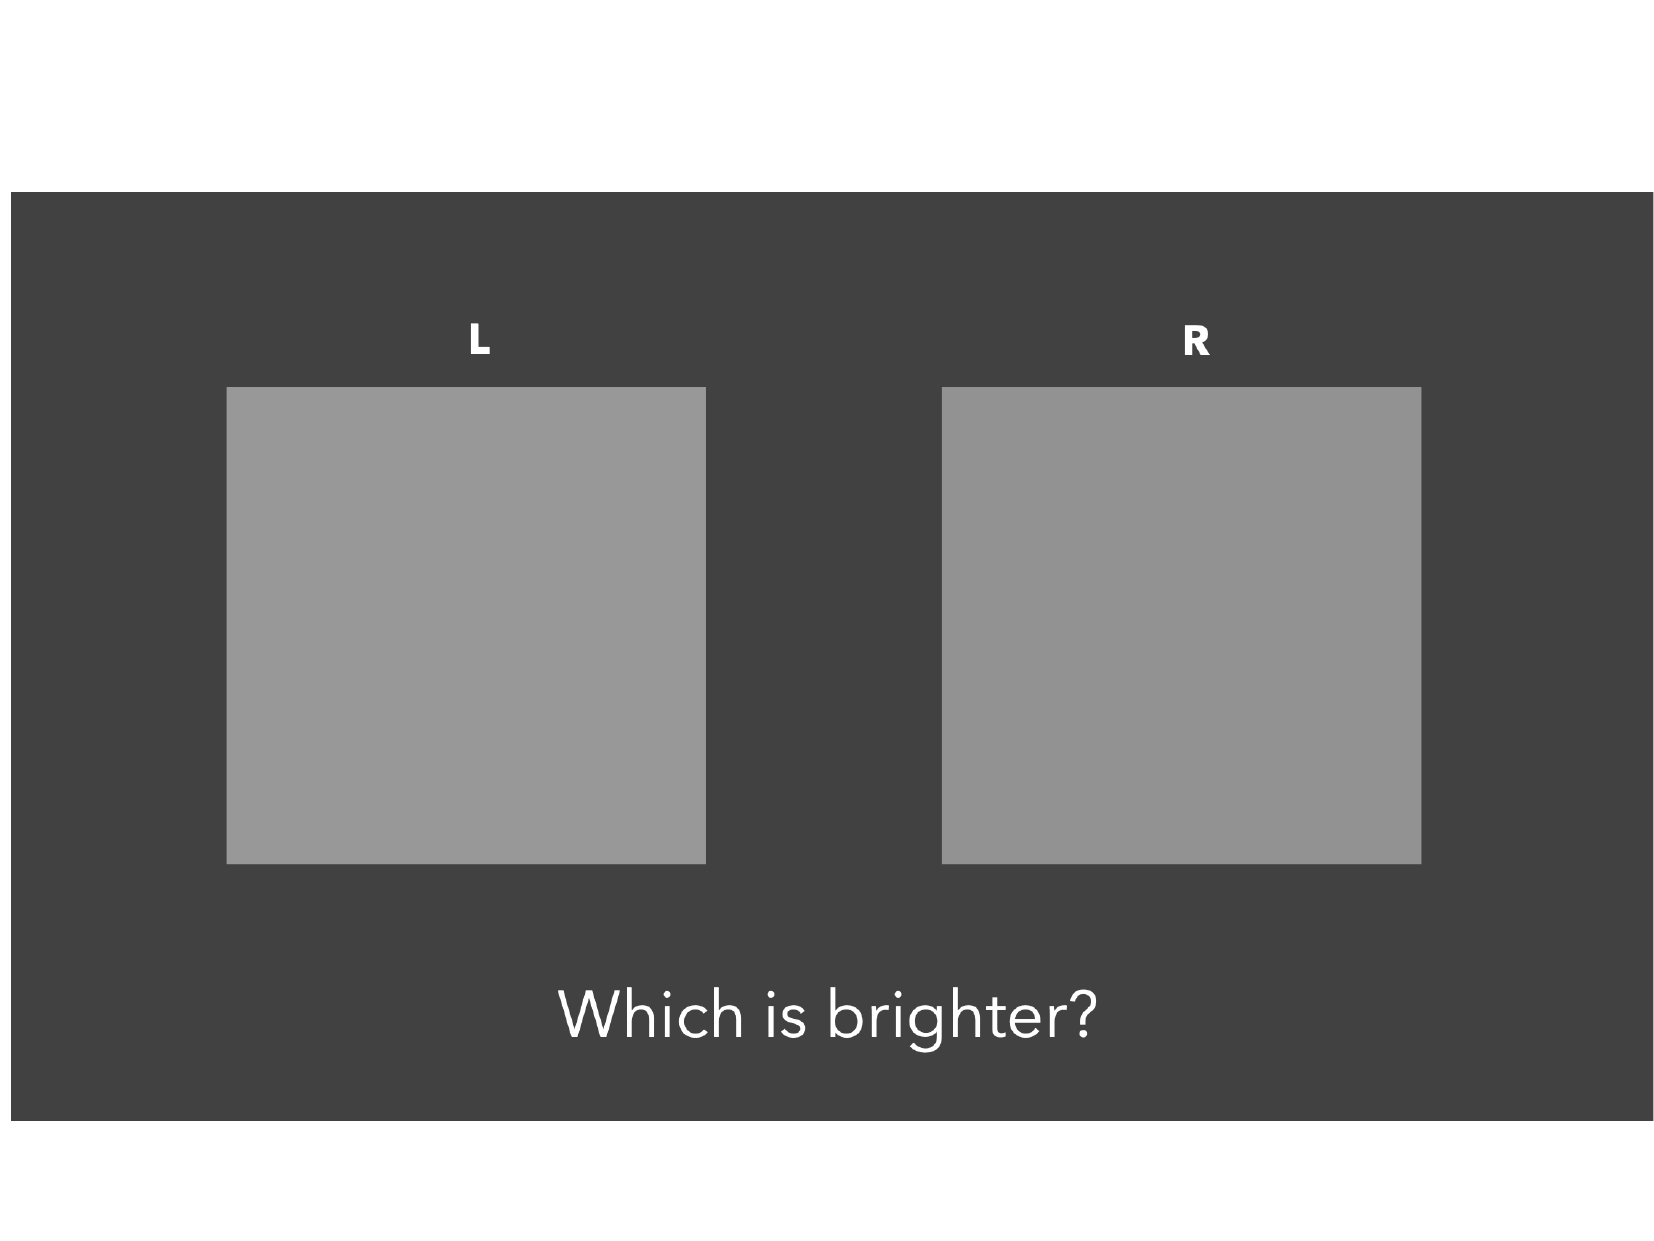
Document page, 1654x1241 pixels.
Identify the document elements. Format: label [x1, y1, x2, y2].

picture [11, 192, 1654, 1121]
